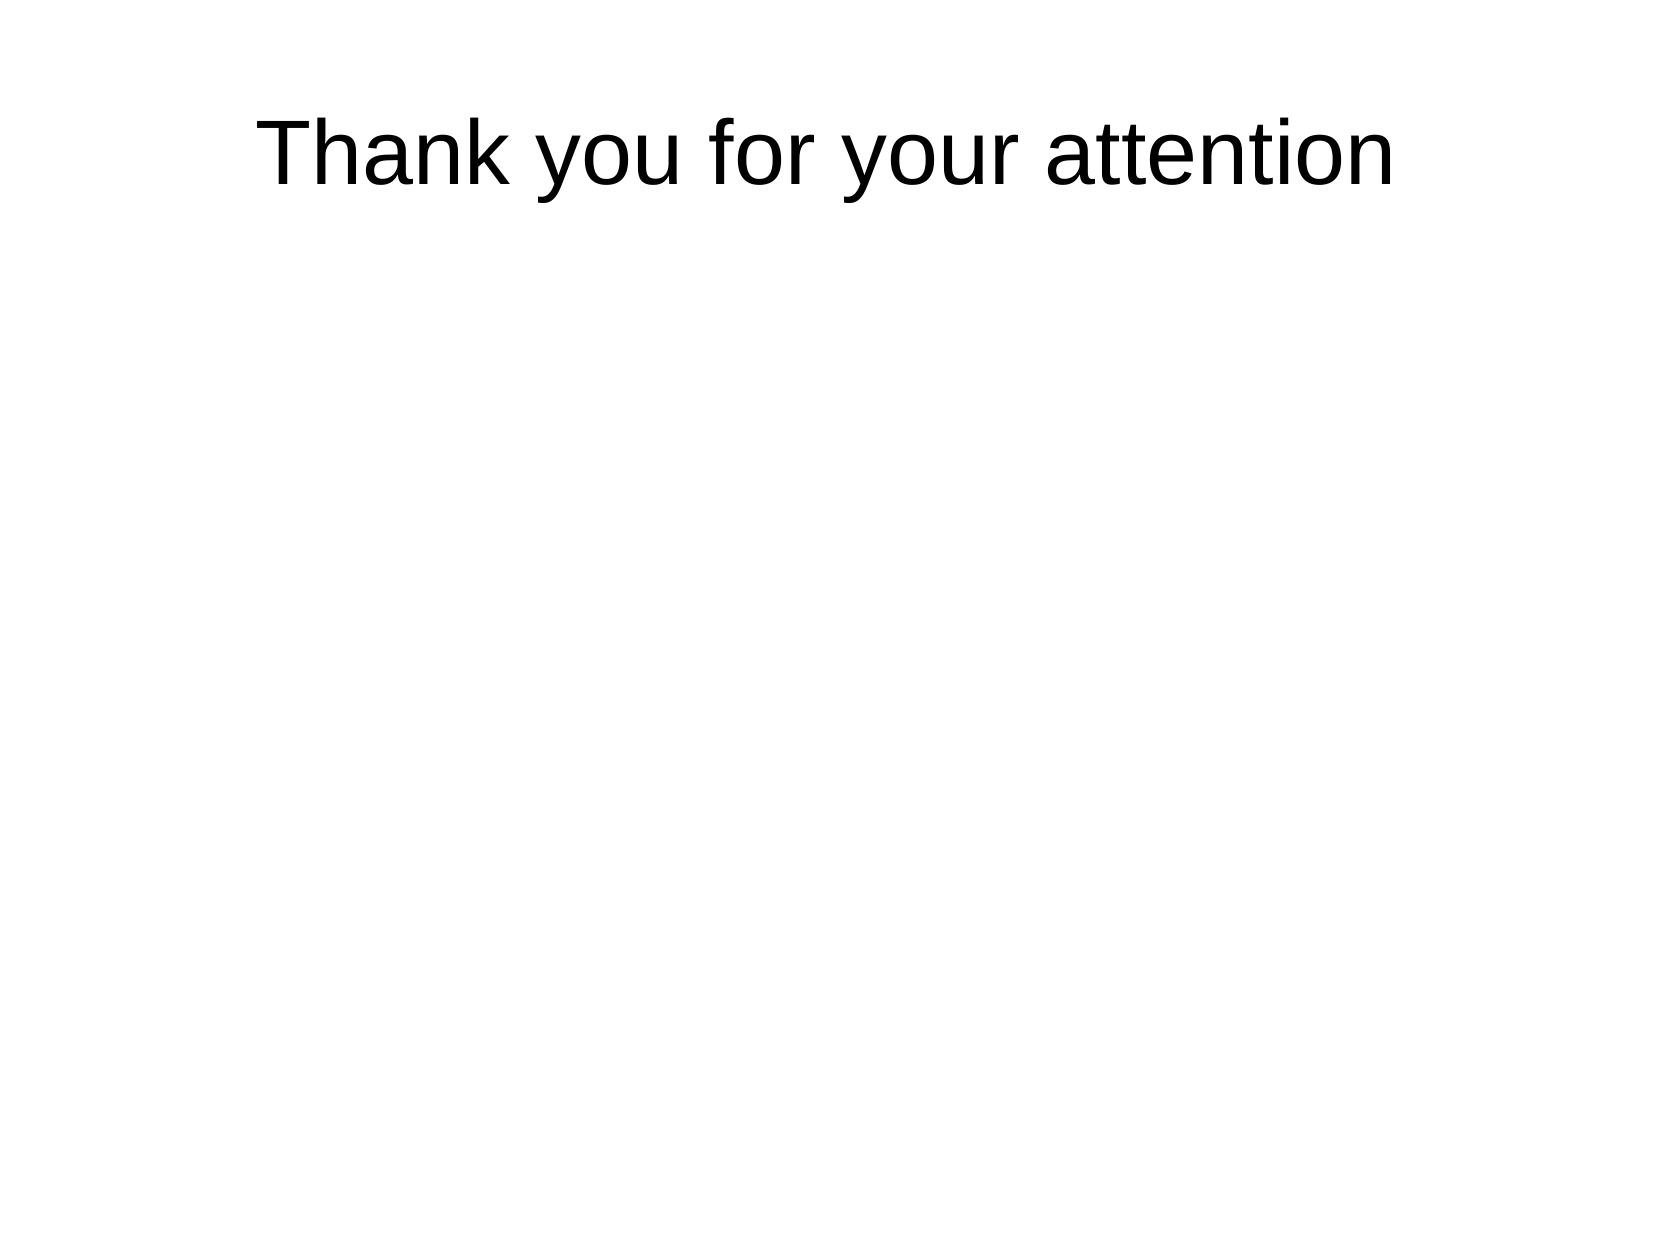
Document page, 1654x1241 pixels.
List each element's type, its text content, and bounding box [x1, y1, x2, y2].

title Thank you for your attention [82, 49, 1571, 257]
